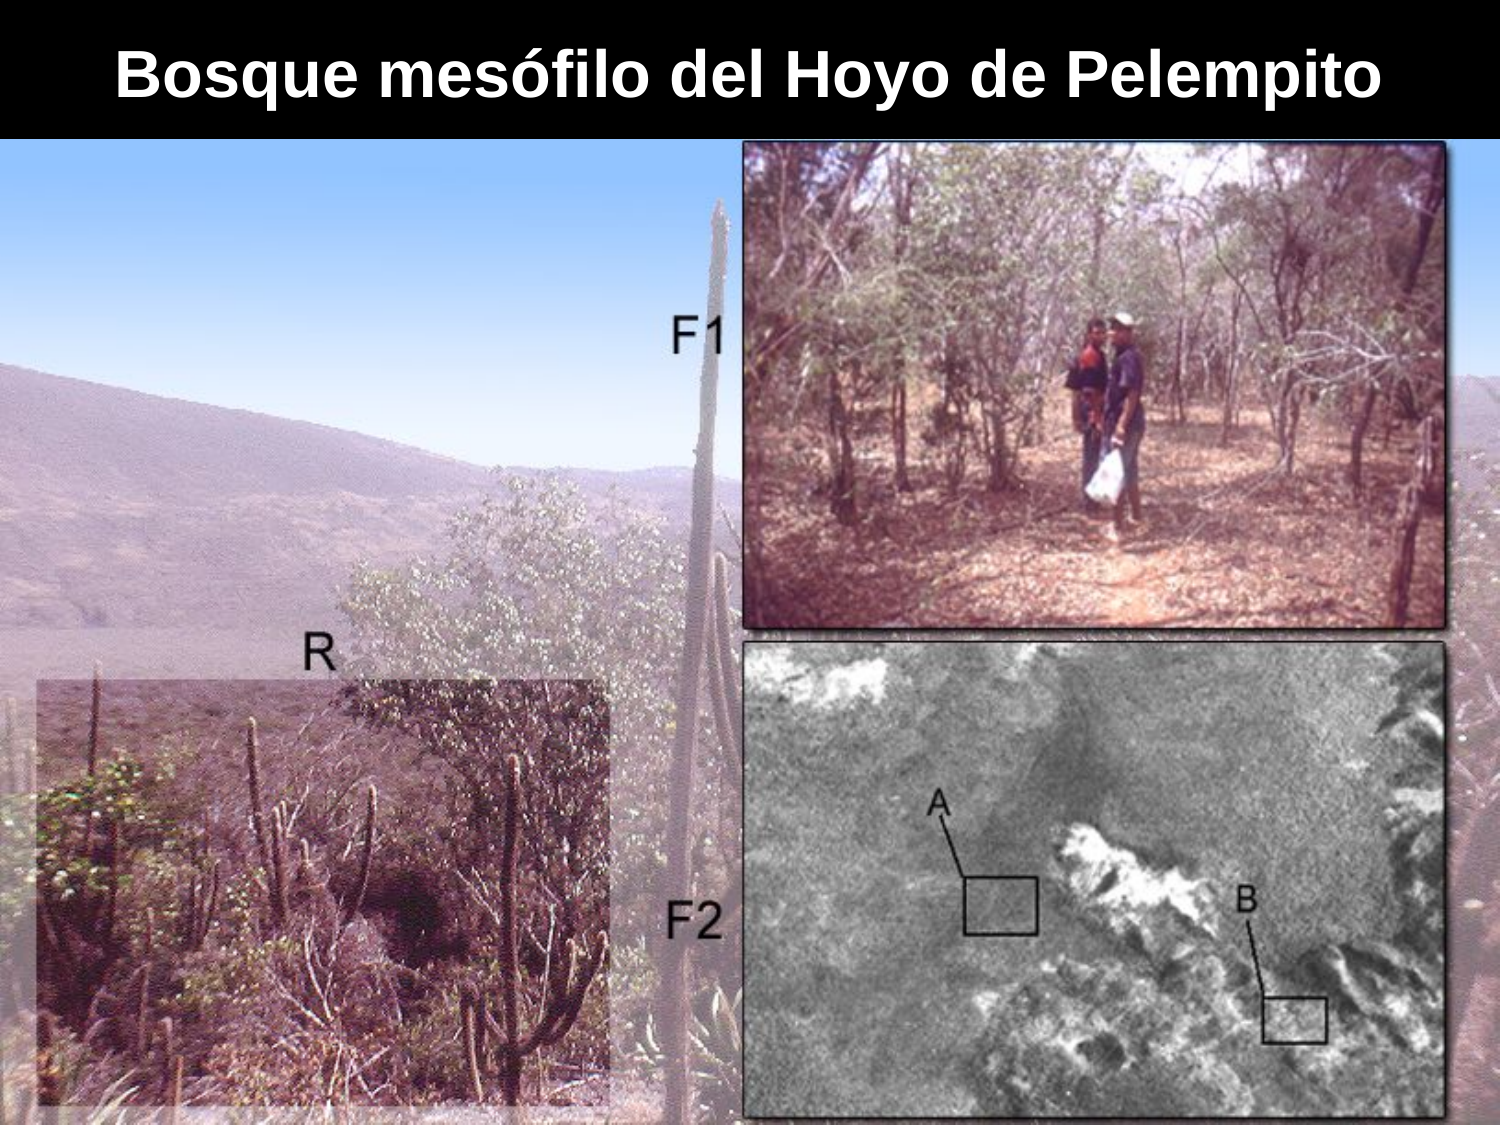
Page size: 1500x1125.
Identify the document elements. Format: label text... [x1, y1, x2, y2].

picture [0, 139, 1500, 1125]
text_box Bosque mesófilo del Hoyo de Pelempito [0, 23, 1500, 114]
